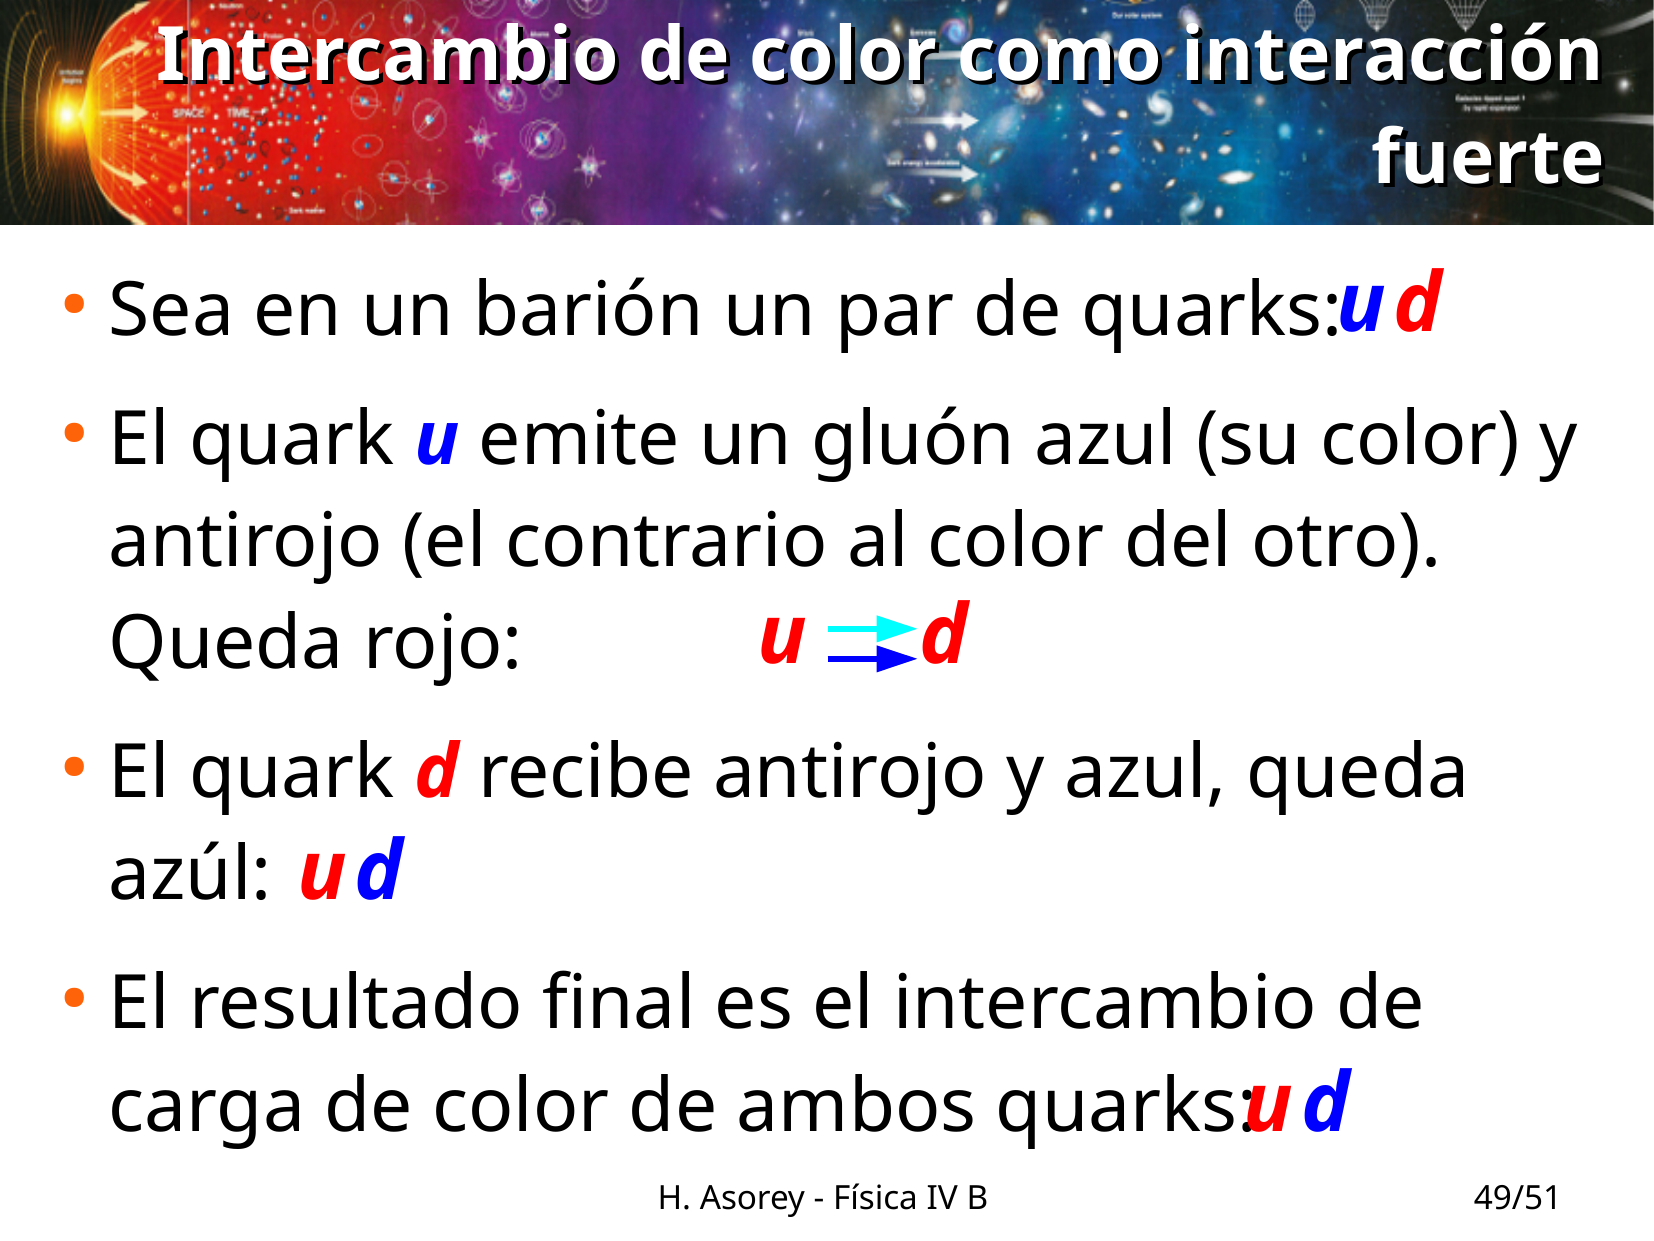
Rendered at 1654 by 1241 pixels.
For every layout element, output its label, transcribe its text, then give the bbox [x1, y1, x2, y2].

chart [750, 583, 978, 685]
chart [289, 820, 413, 921]
list Sea en un barión un par de quarks: El quark u emite un gluón azul (su color) y antirojo (el contrario al color del otro). Queda rojo: El quark d recibe antirojo y azul, queda azúl: El resultado final es el intercambio de carga de color de ambos quarks: [45, 255, 1606, 1156]
chart [1329, 251, 1452, 353]
chart [1236, 1052, 1360, 1153]
title Intercambio de color como interacción fuerte [45, 15, 1606, 191]
picture [0, 0, 1654, 225]
